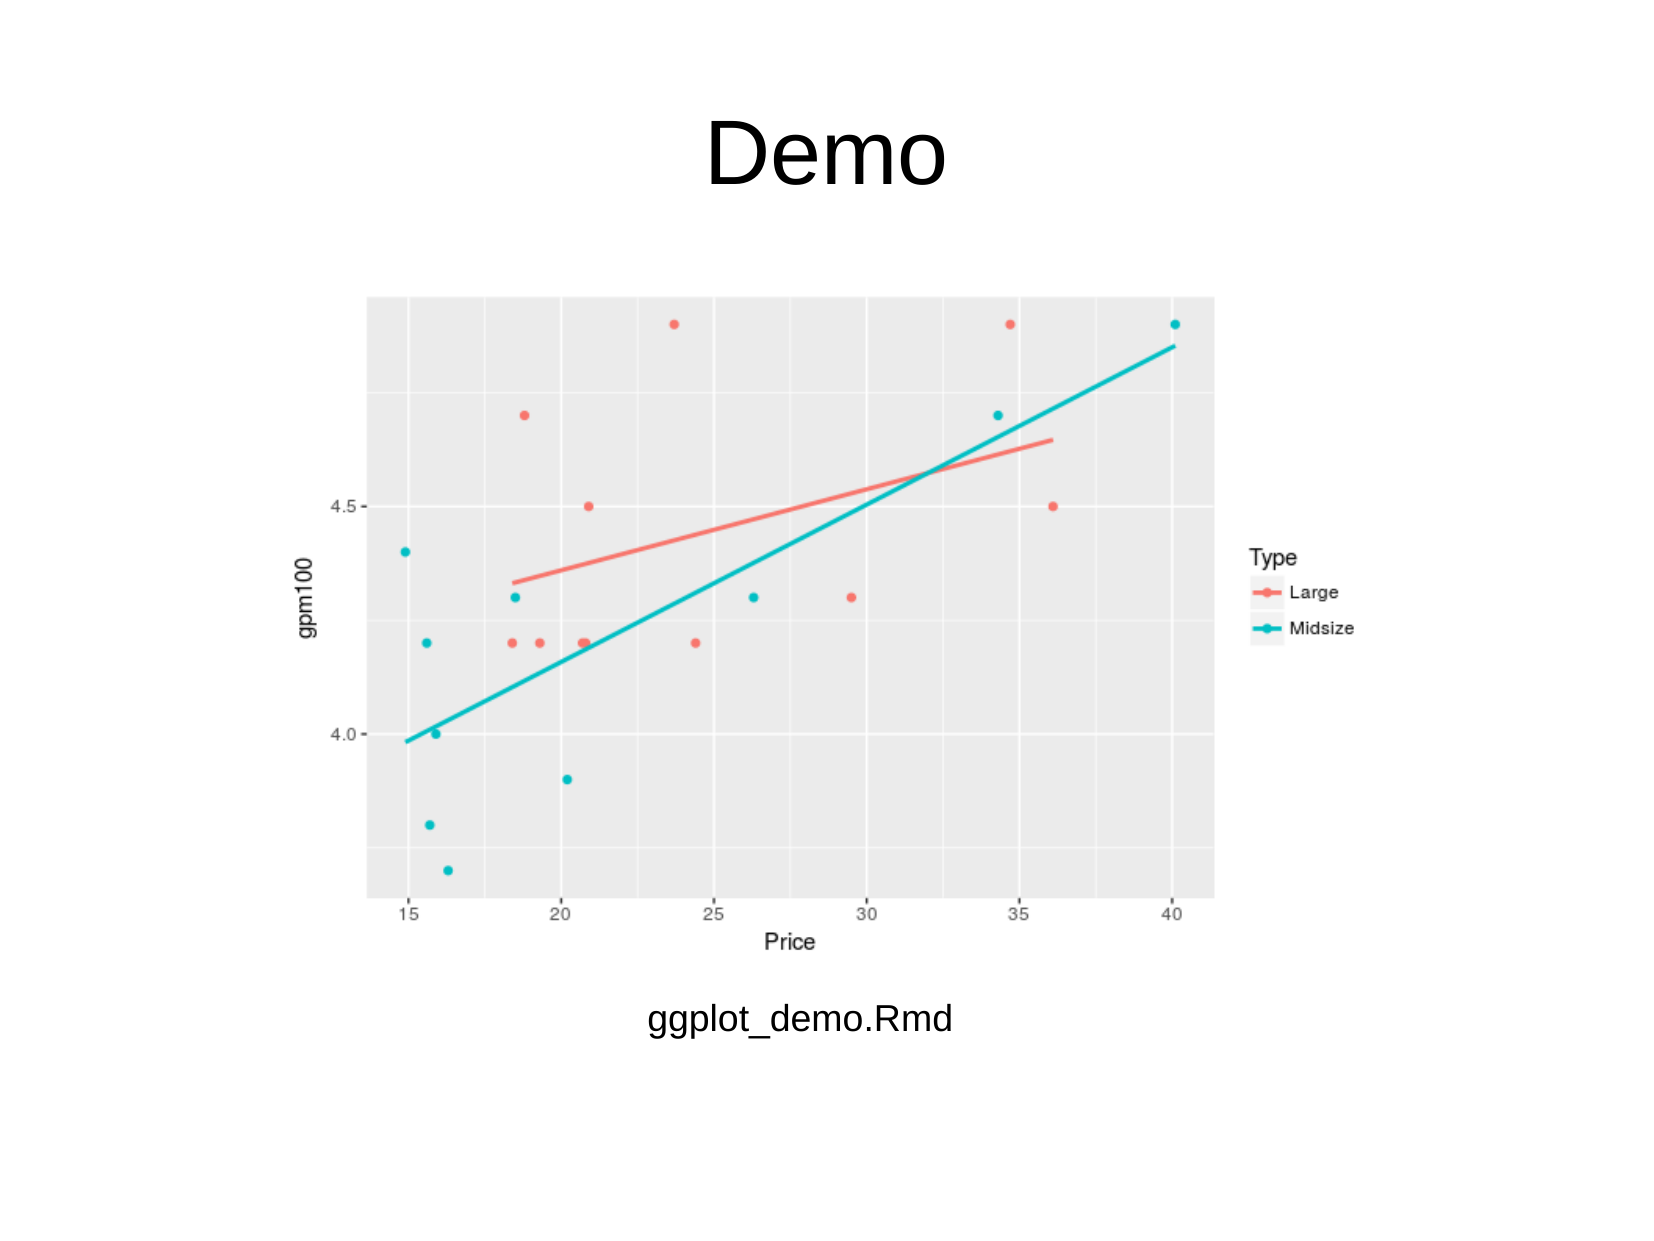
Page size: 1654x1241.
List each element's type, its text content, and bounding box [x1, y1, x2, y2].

text_box ggplot_demo.Rmd [632, 990, 968, 1047]
title Demo [82, 49, 1571, 257]
picture [284, 286, 1379, 961]
